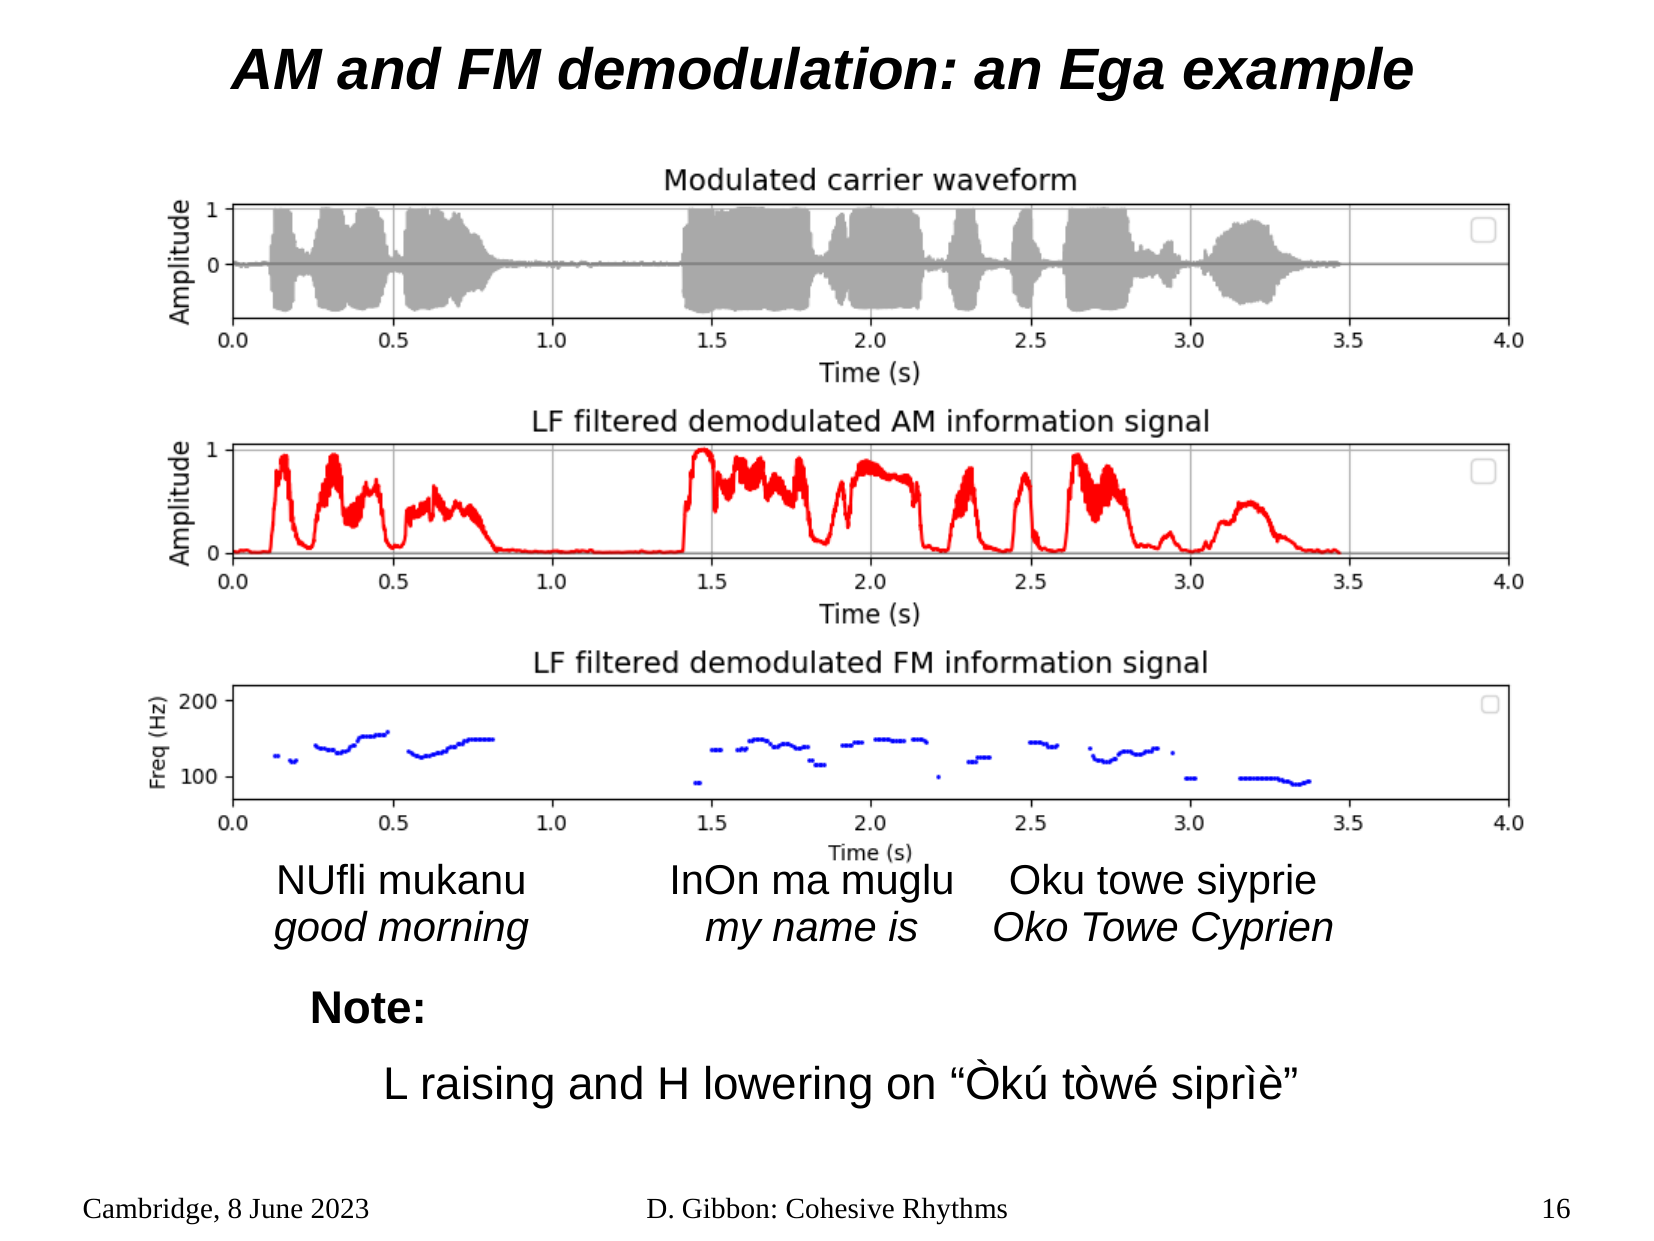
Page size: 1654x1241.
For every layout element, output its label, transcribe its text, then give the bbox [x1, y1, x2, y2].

text_box NUfli mukanu good morning [245, 849, 558, 958]
text_box Oku towe siyprie Oko Towe Cyprien [968, 849, 1359, 958]
text_box InOn ma muglu my name is [649, 849, 968, 958]
text_box Note: L raising and H lowering on “Òkú tòwé siprìè” [295, 974, 1625, 1183]
title AM and FM demodulation: an Ega example [11, 19, 1636, 119]
picture [87, 147, 1588, 886]
